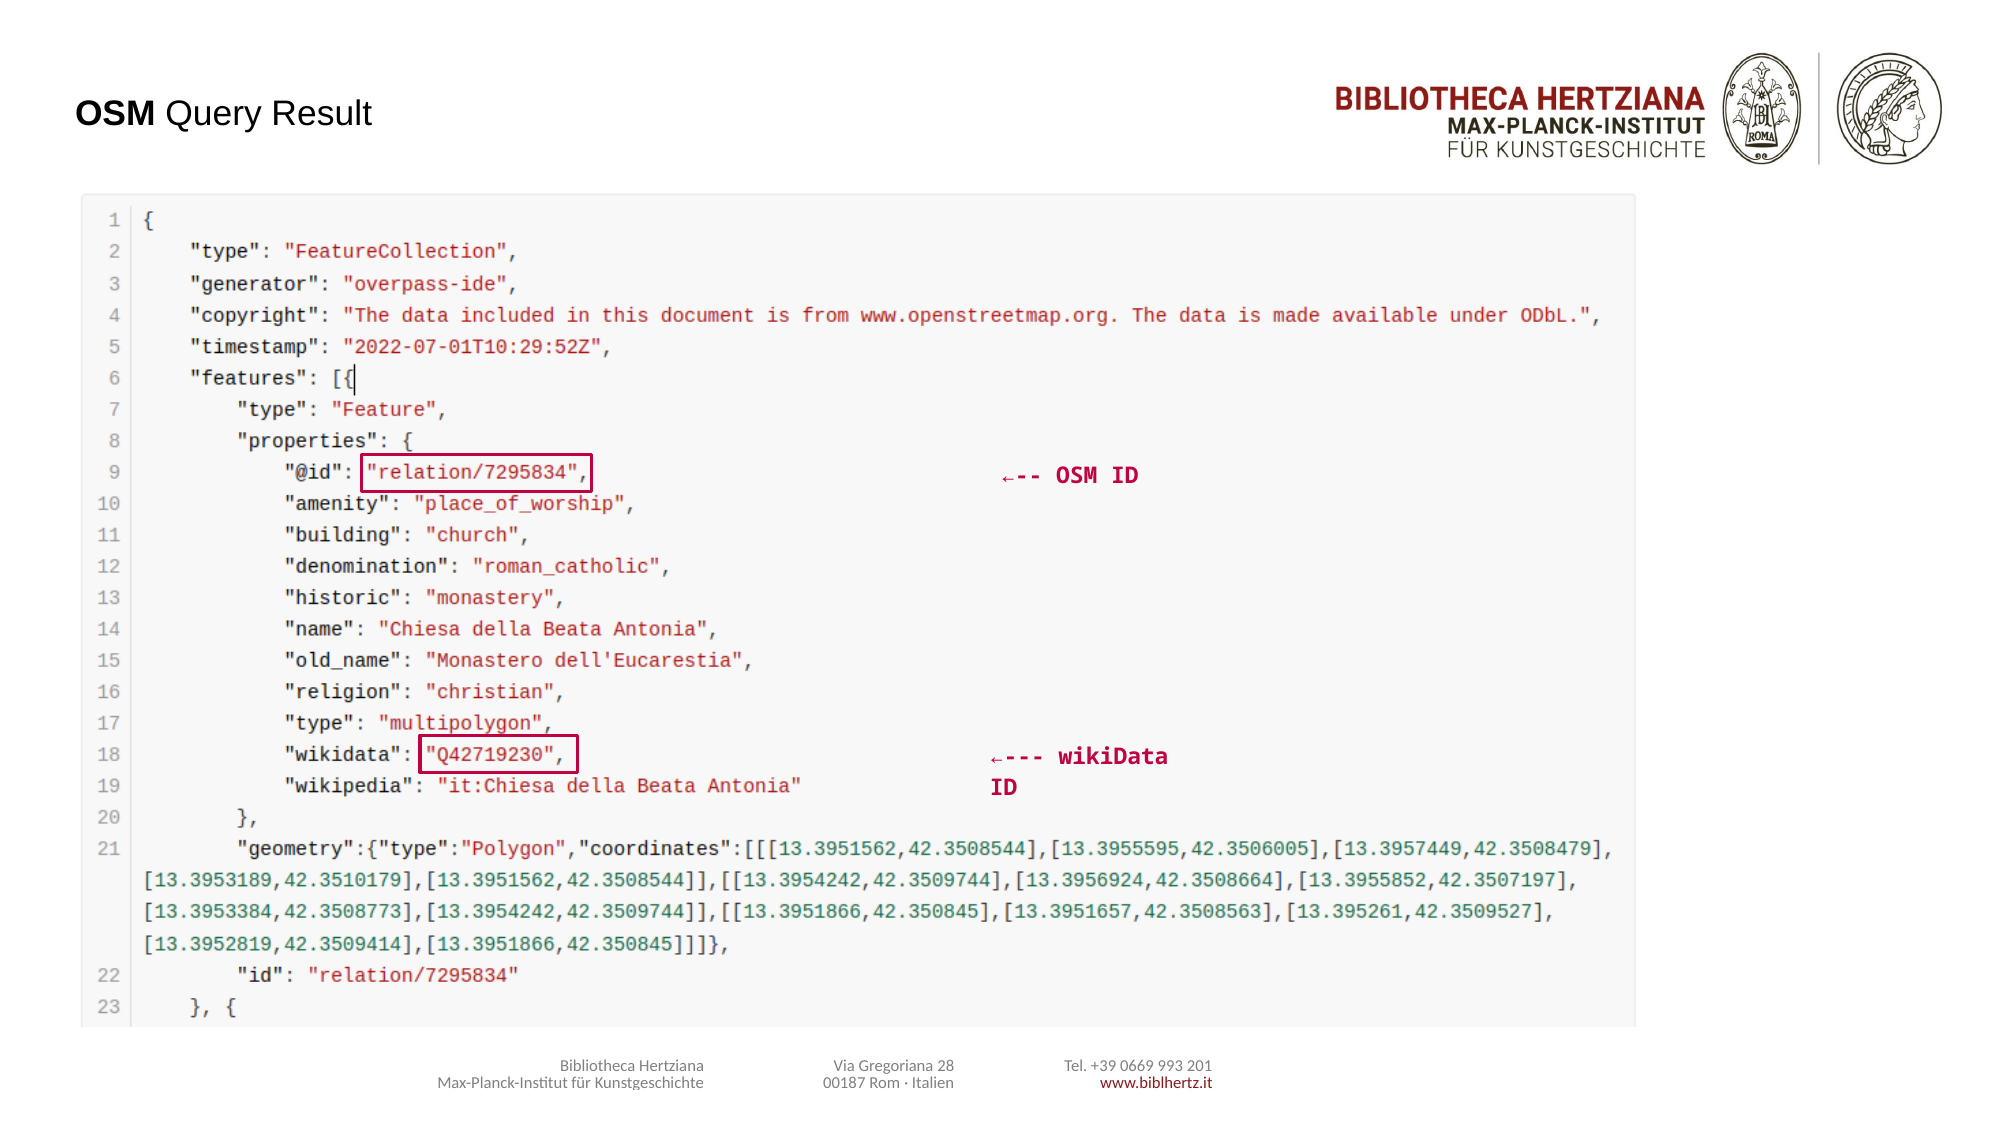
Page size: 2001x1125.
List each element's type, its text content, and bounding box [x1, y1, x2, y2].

text_box [361, 454, 592, 492]
text_box ←-- OSM ID [986, 451, 1323, 494]
text_box ←--- wikiData ID [975, 732, 1215, 775]
picture [1237, 37, 1951, 182]
title OSM Query Result [75, 75, 1276, 150]
text_box [420, 735, 578, 773]
picture [73, 187, 1651, 1027]
